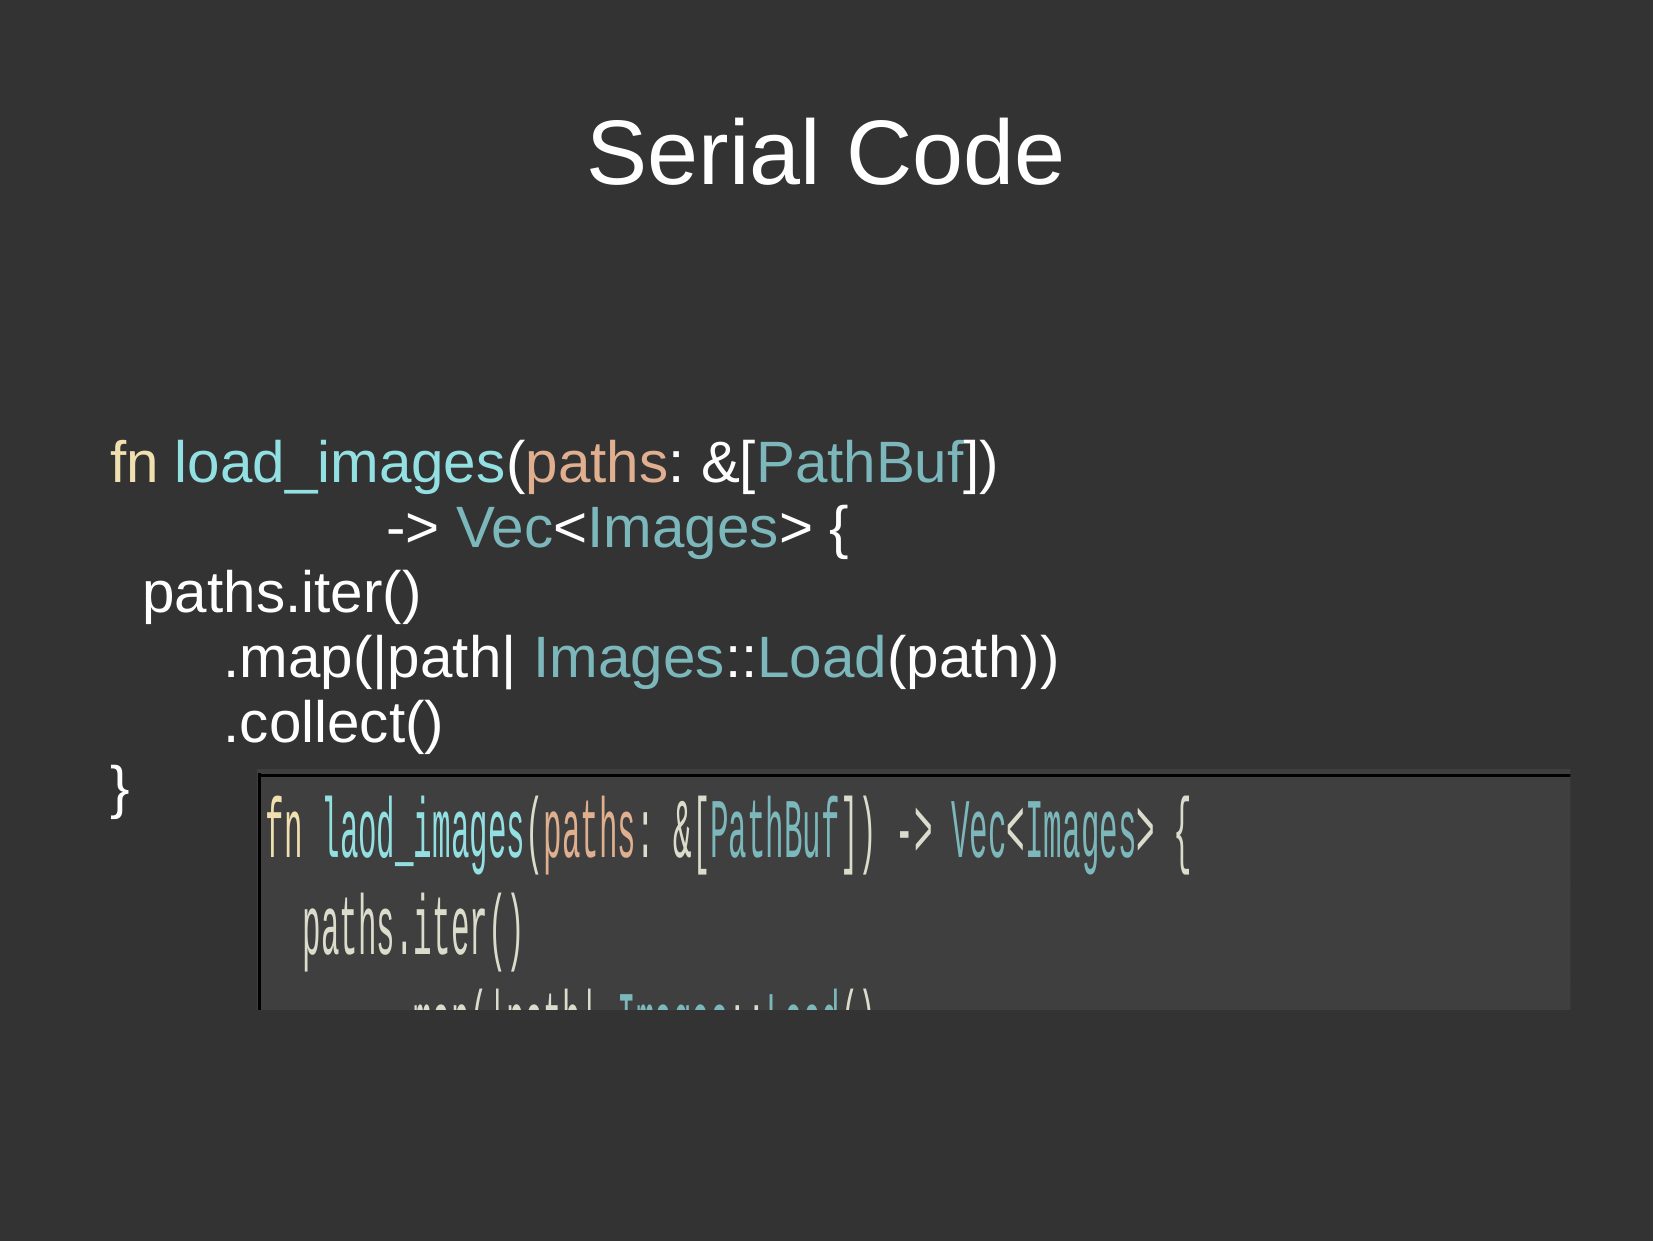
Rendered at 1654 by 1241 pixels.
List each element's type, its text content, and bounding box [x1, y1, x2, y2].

text_box fn load_images(paths: &[PathBuf]) -> Vec<Images> { paths.iter() .map(|path| Images::Load(path)) .collect() } [95, 291, 1501, 835]
chart [82, 290, 1571, 1010]
title Serial Code [82, 49, 1571, 257]
